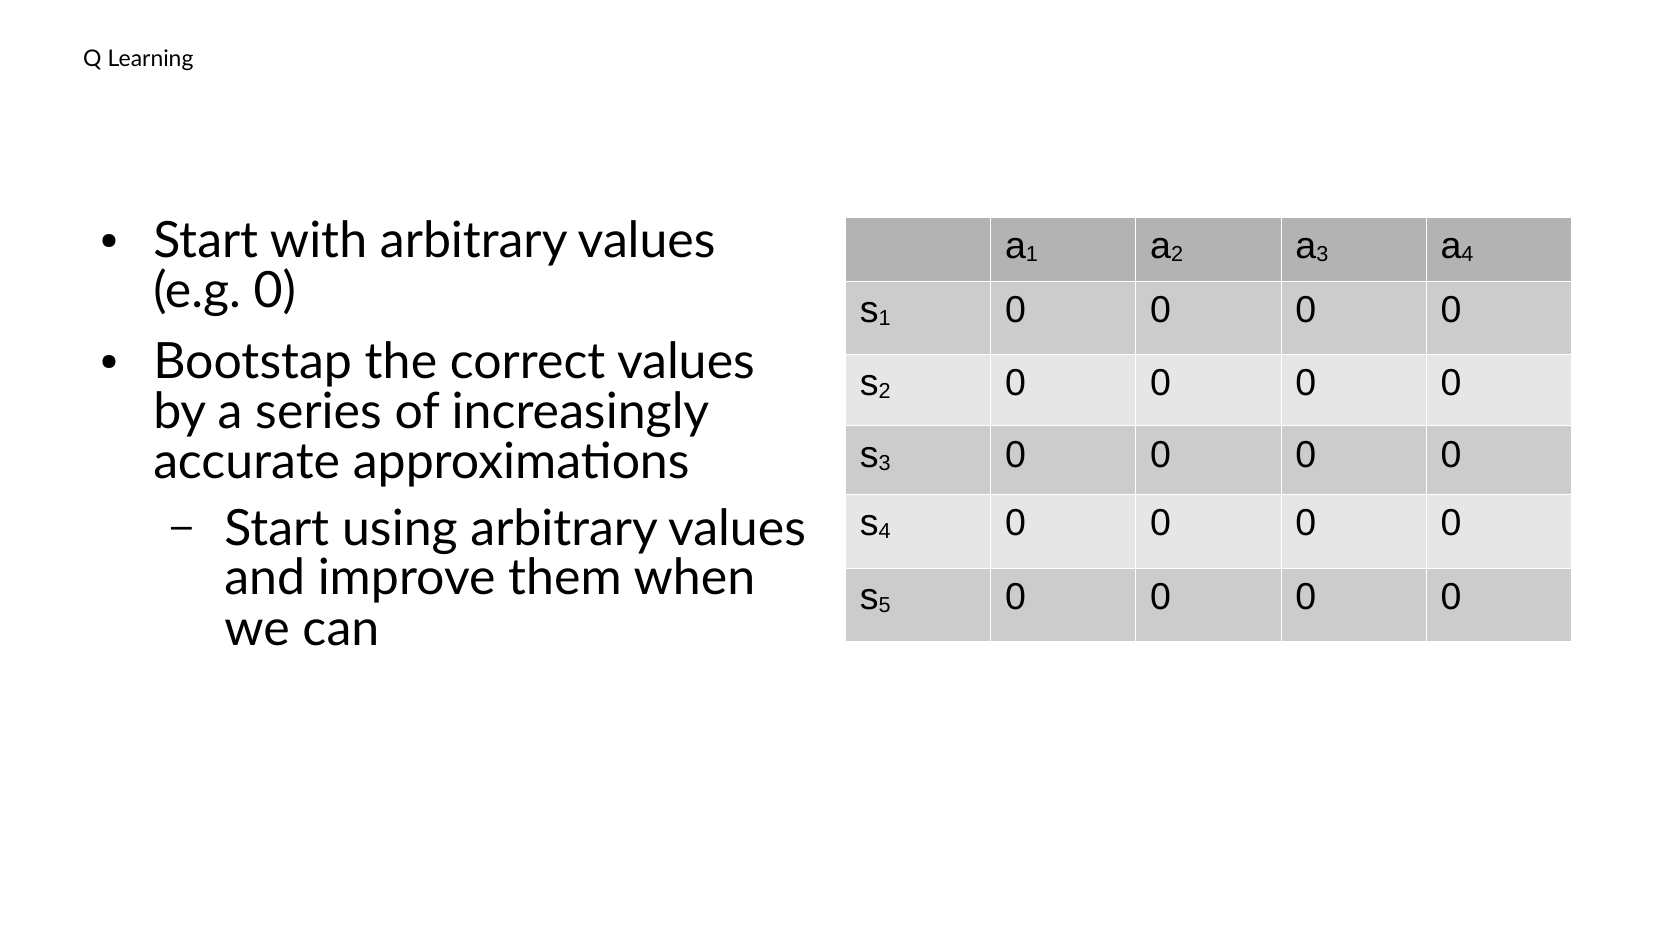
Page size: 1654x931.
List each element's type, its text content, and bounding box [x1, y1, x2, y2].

table_cell 0 [1427, 355, 1571, 425]
table_header a1 [991, 218, 1135, 281]
table_header a2 [1136, 218, 1281, 281]
table_cell 0 [1136, 426, 1281, 494]
table_cell 0 [1282, 355, 1426, 425]
table_cell s5 [846, 569, 990, 641]
table_cell 0 [1427, 495, 1571, 568]
table_cell 0 [991, 282, 1135, 354]
table_cell 0 [1427, 282, 1571, 354]
title Q Learning [83, 0, 1571, 119]
table_cell 0 [1136, 569, 1281, 641]
table_cell 0 [1136, 355, 1281, 425]
table_header a4 [1427, 218, 1571, 281]
table_cell s3 [846, 426, 990, 494]
table_header [846, 218, 990, 281]
table_cell 0 [1282, 282, 1426, 354]
table_cell 0 [1282, 495, 1426, 568]
table_cell 0 [991, 426, 1135, 494]
table_cell 0 [1136, 495, 1281, 568]
table_cell 0 [1136, 282, 1281, 354]
table_cell s1 [846, 282, 990, 354]
table_cell 0 [991, 569, 1135, 641]
table_cell 0 [991, 495, 1135, 568]
table_cell 0 [991, 355, 1135, 425]
list Start with arbitrary values (e.g. 0) Bootstap the correct values by a series of increasingly accurate approximations Start using arbitrary values and improve them when we can [82, 217, 809, 839]
table_cell s4 [846, 495, 990, 568]
table_cell 0 [1427, 569, 1571, 641]
table_cell 0 [1427, 426, 1571, 494]
table_header a3 [1282, 218, 1426, 281]
table_cell 0 [1282, 426, 1426, 494]
table_cell s2 [846, 355, 990, 425]
table_cell 0 [1282, 569, 1426, 641]
